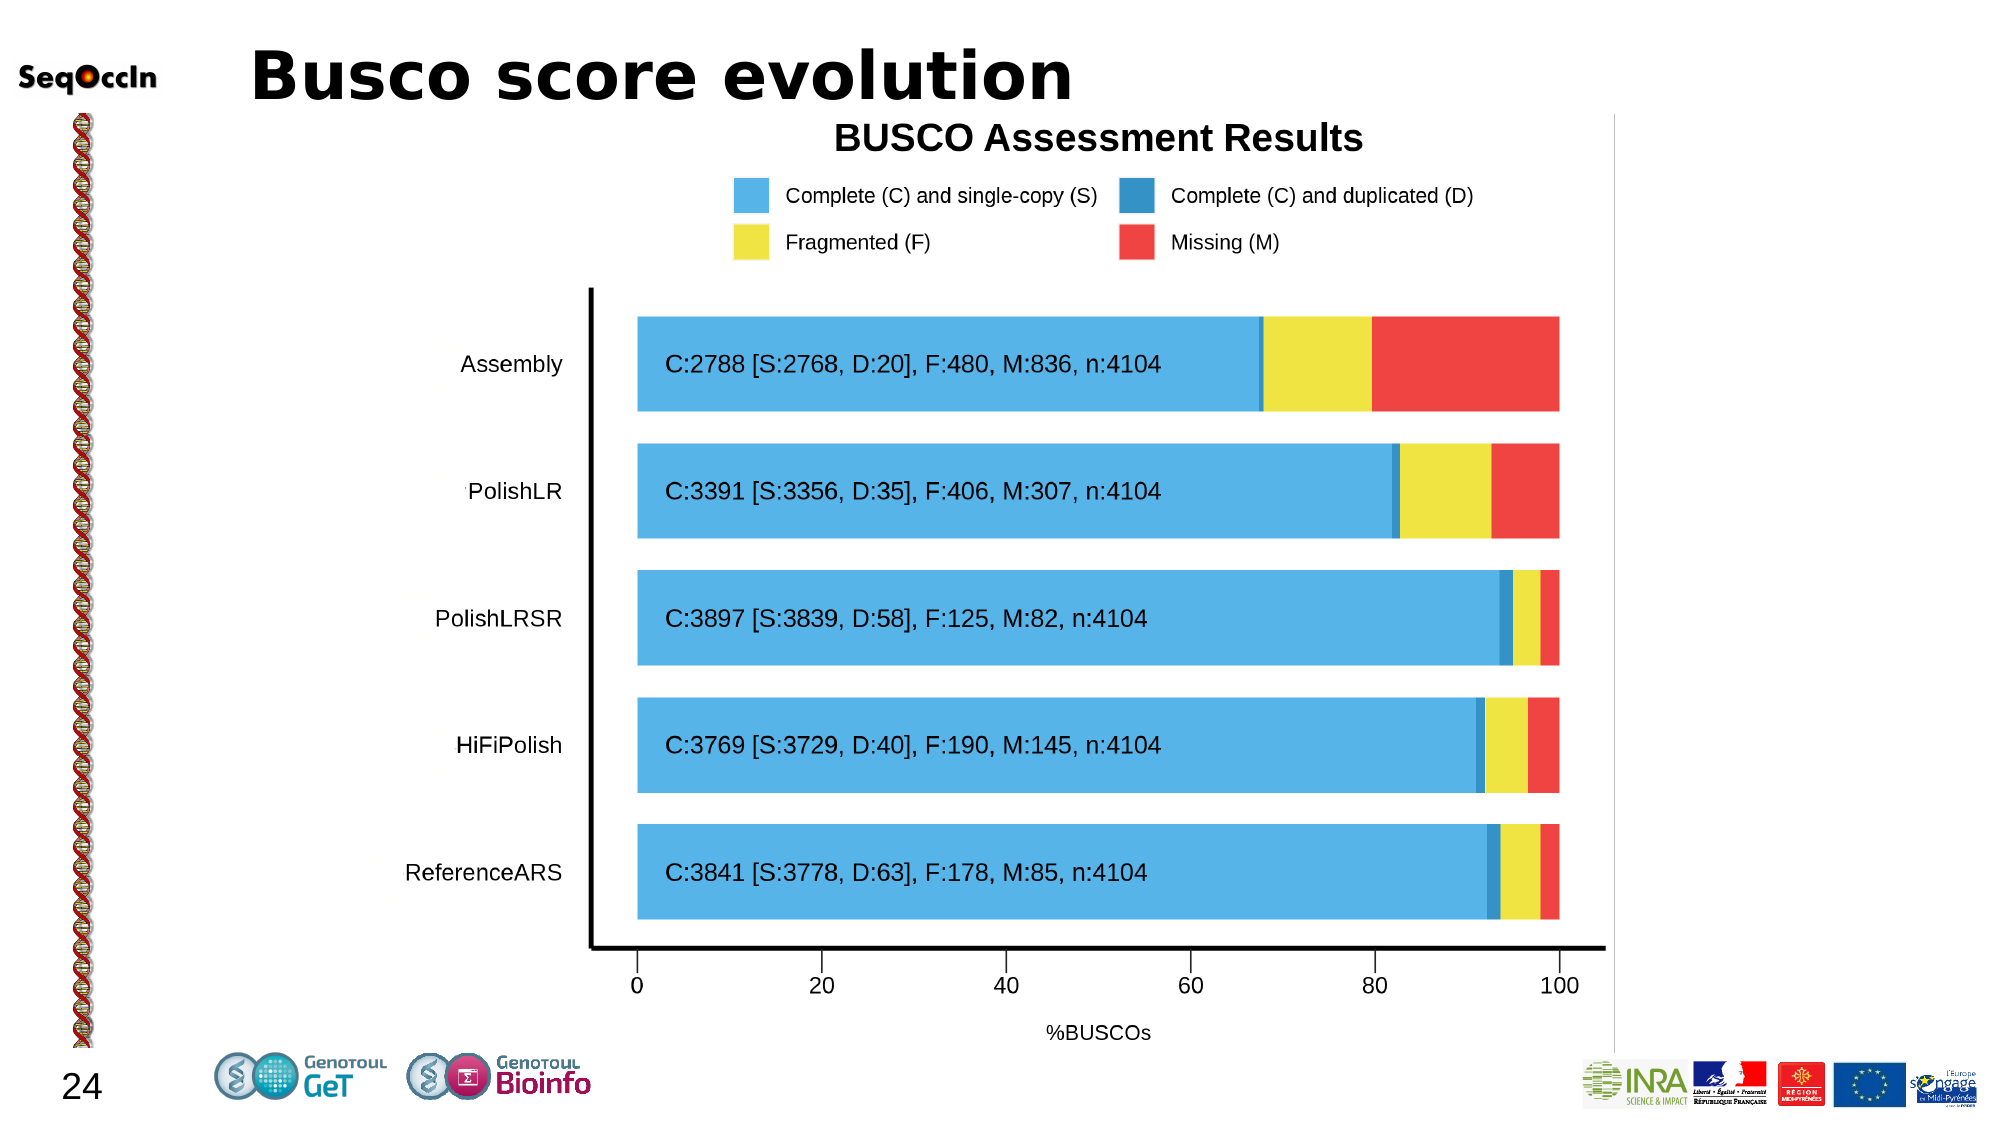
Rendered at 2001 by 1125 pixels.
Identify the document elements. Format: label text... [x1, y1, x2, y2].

picture [1778, 1062, 1825, 1106]
picture [1581, 1059, 1689, 1109]
picture [1832, 1061, 1983, 1111]
picture [208, 114, 1615, 1106]
picture [13, 58, 162, 99]
title Busco score evolution [198, 21, 1924, 121]
picture [73, 113, 91, 1048]
